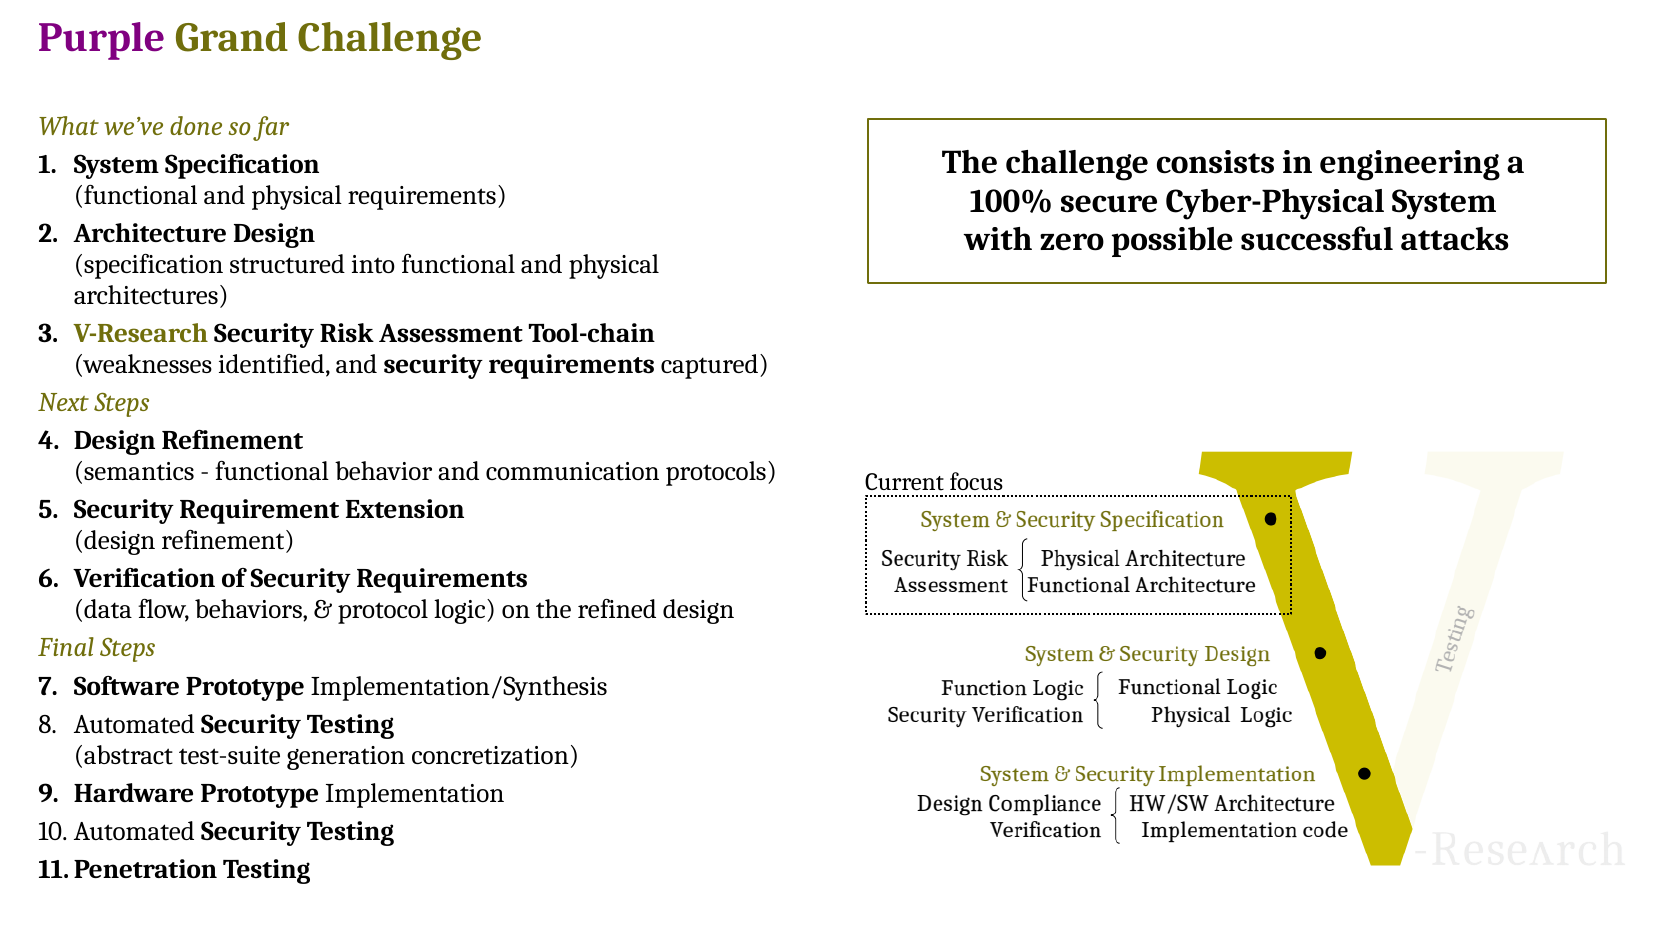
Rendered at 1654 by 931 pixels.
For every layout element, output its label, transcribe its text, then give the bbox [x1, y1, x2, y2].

text_box Current focus [850, 460, 1025, 506]
text_box What we’ve done so far System Specification (functional and physical requirements) Architecture Design (specification structured into functional and physical architectures) V-Research Security Risk Assessment Tool-chain (weaknesses identified, and security requirements captured) Next Steps Design Refinement (semantics - functional behavior and communication protocols) Security Requirement Extension (design refinement) Verification of Security Requirements (data flow, behaviors, & protocol logic) on the refined design Final Steps Software Prototype Implementation/Synthesis Automated Security Testing (abstract test-suite generation concretization) Hardware Prototype Implementation Automated Security Testing Penetration Testing [23, 103, 831, 910]
text_box Purple Grand Challenge [23, 7, 1654, 71]
picture [878, 448, 1634, 875]
text_box The challenge consists in engineering a 100% secure Cyber-Physical System with zero possible successful attacks [868, 119, 1607, 284]
